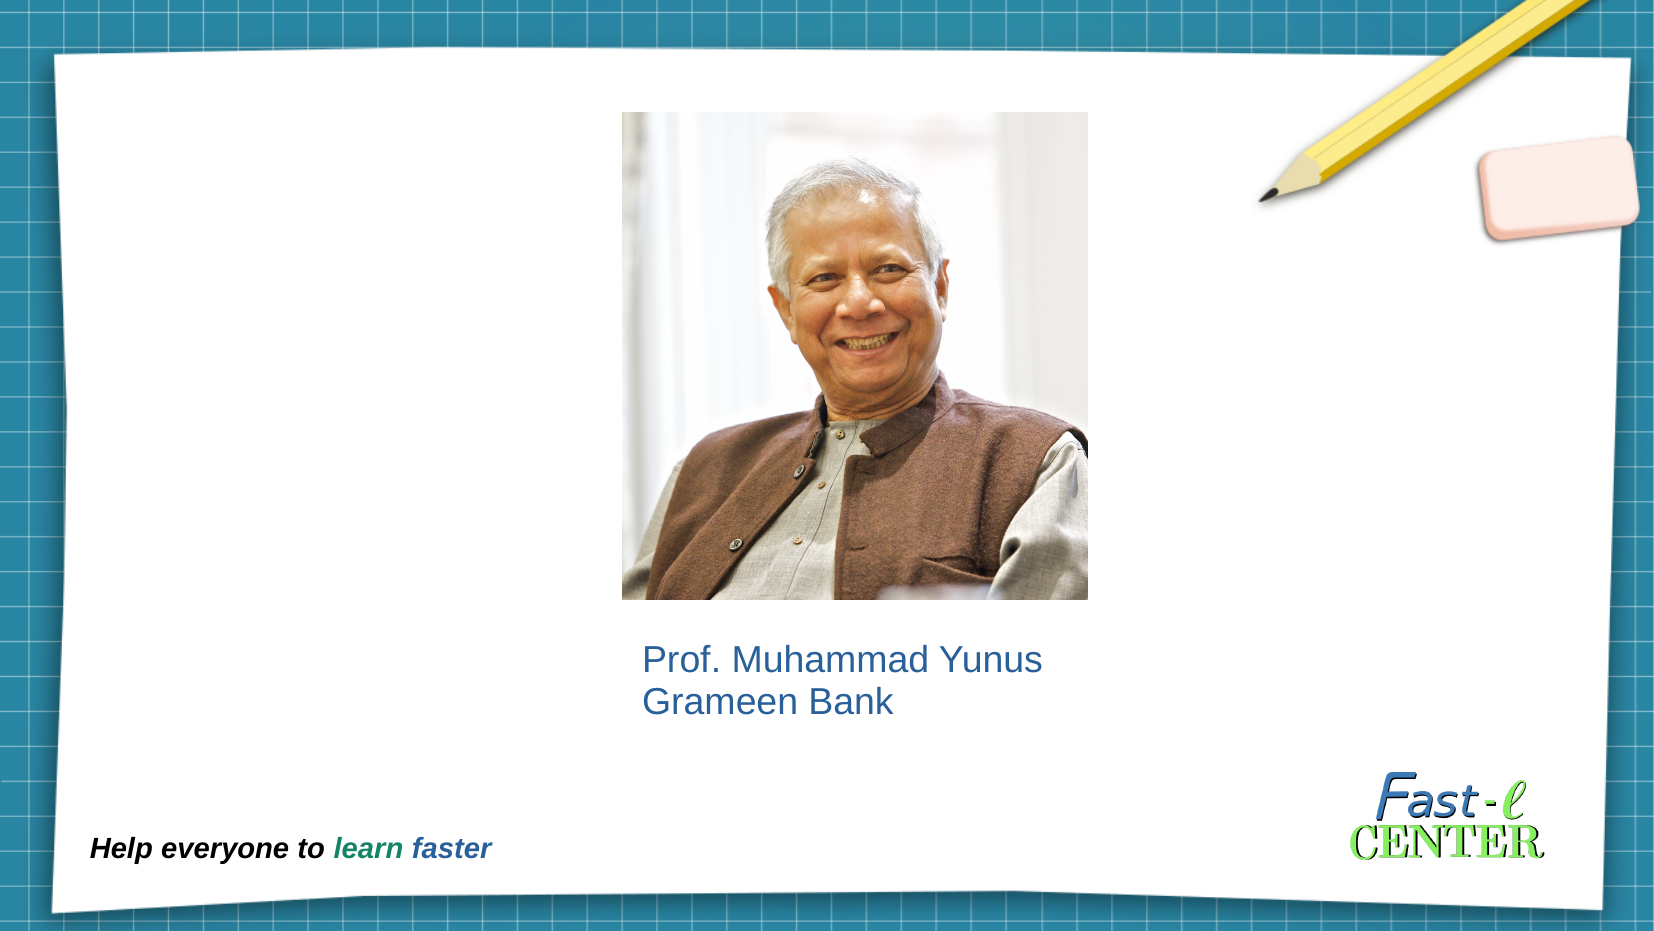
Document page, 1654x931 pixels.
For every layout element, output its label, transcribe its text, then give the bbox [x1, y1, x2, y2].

picture [0, 0, 1654, 931]
text_box Prof. Muhammad Yunus Grameen Bank [627, 631, 1088, 731]
text_box Help everyone to learn faster [75, 825, 619, 900]
